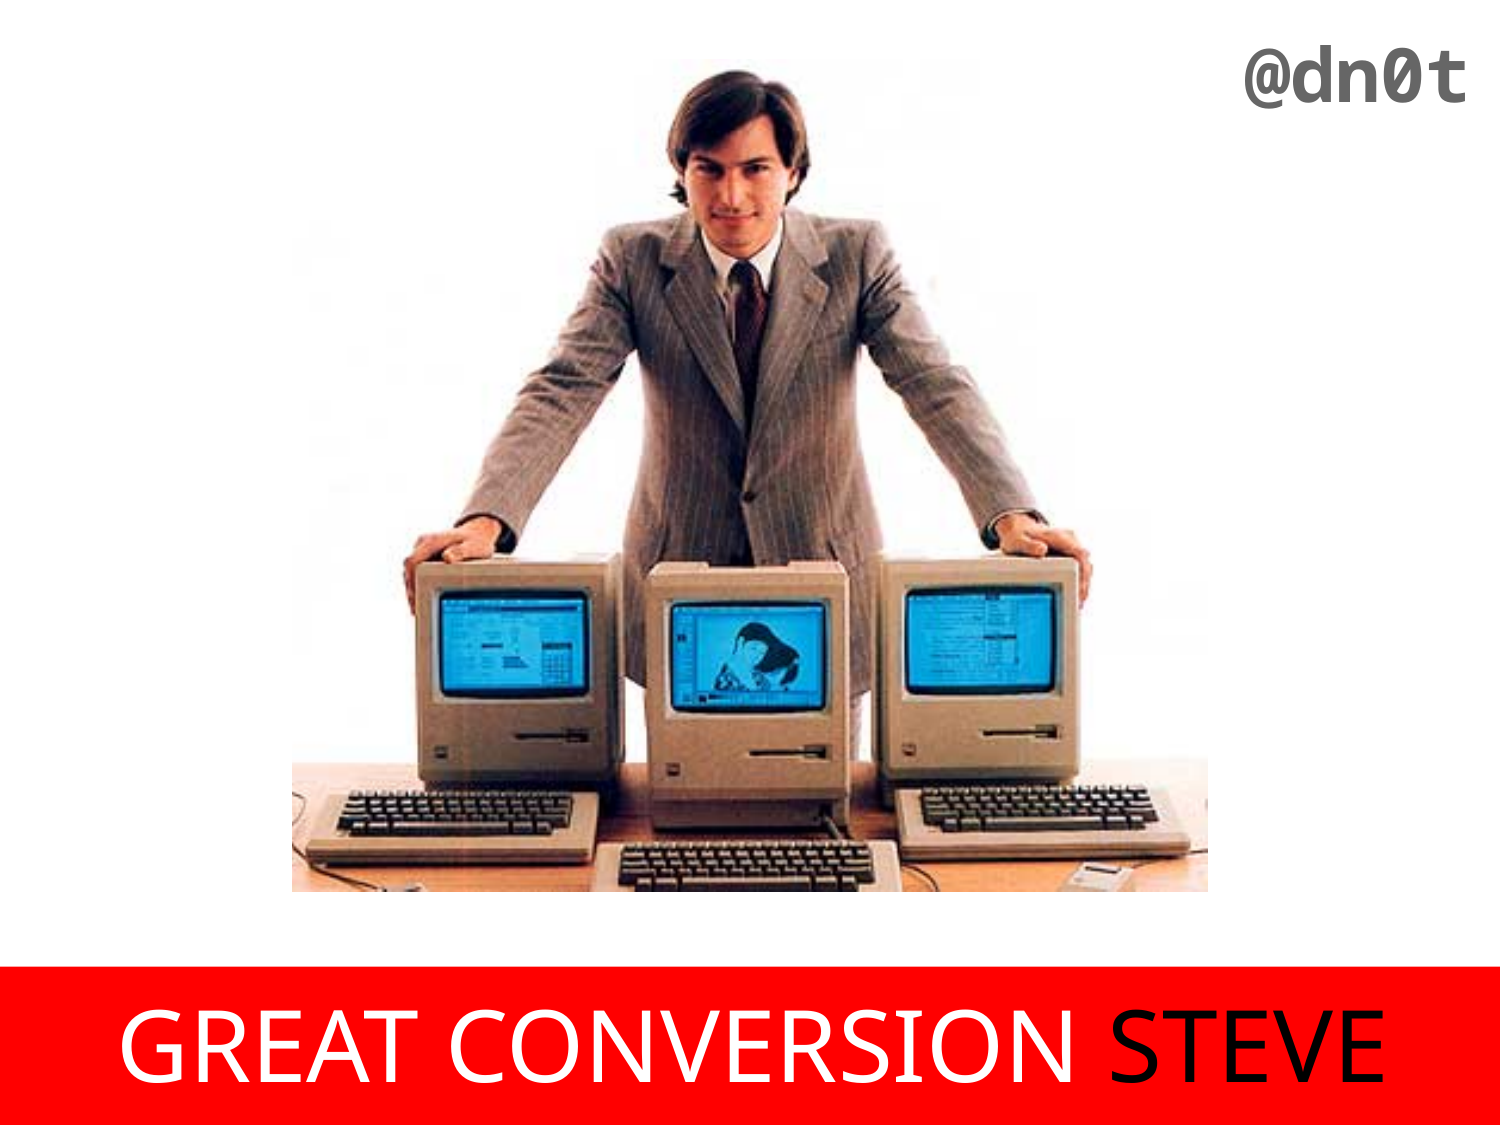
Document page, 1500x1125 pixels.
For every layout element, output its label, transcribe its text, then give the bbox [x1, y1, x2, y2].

picture [292, 59, 1208, 892]
list GREAT CONVERSION STEVE [28, 974, 1478, 1111]
